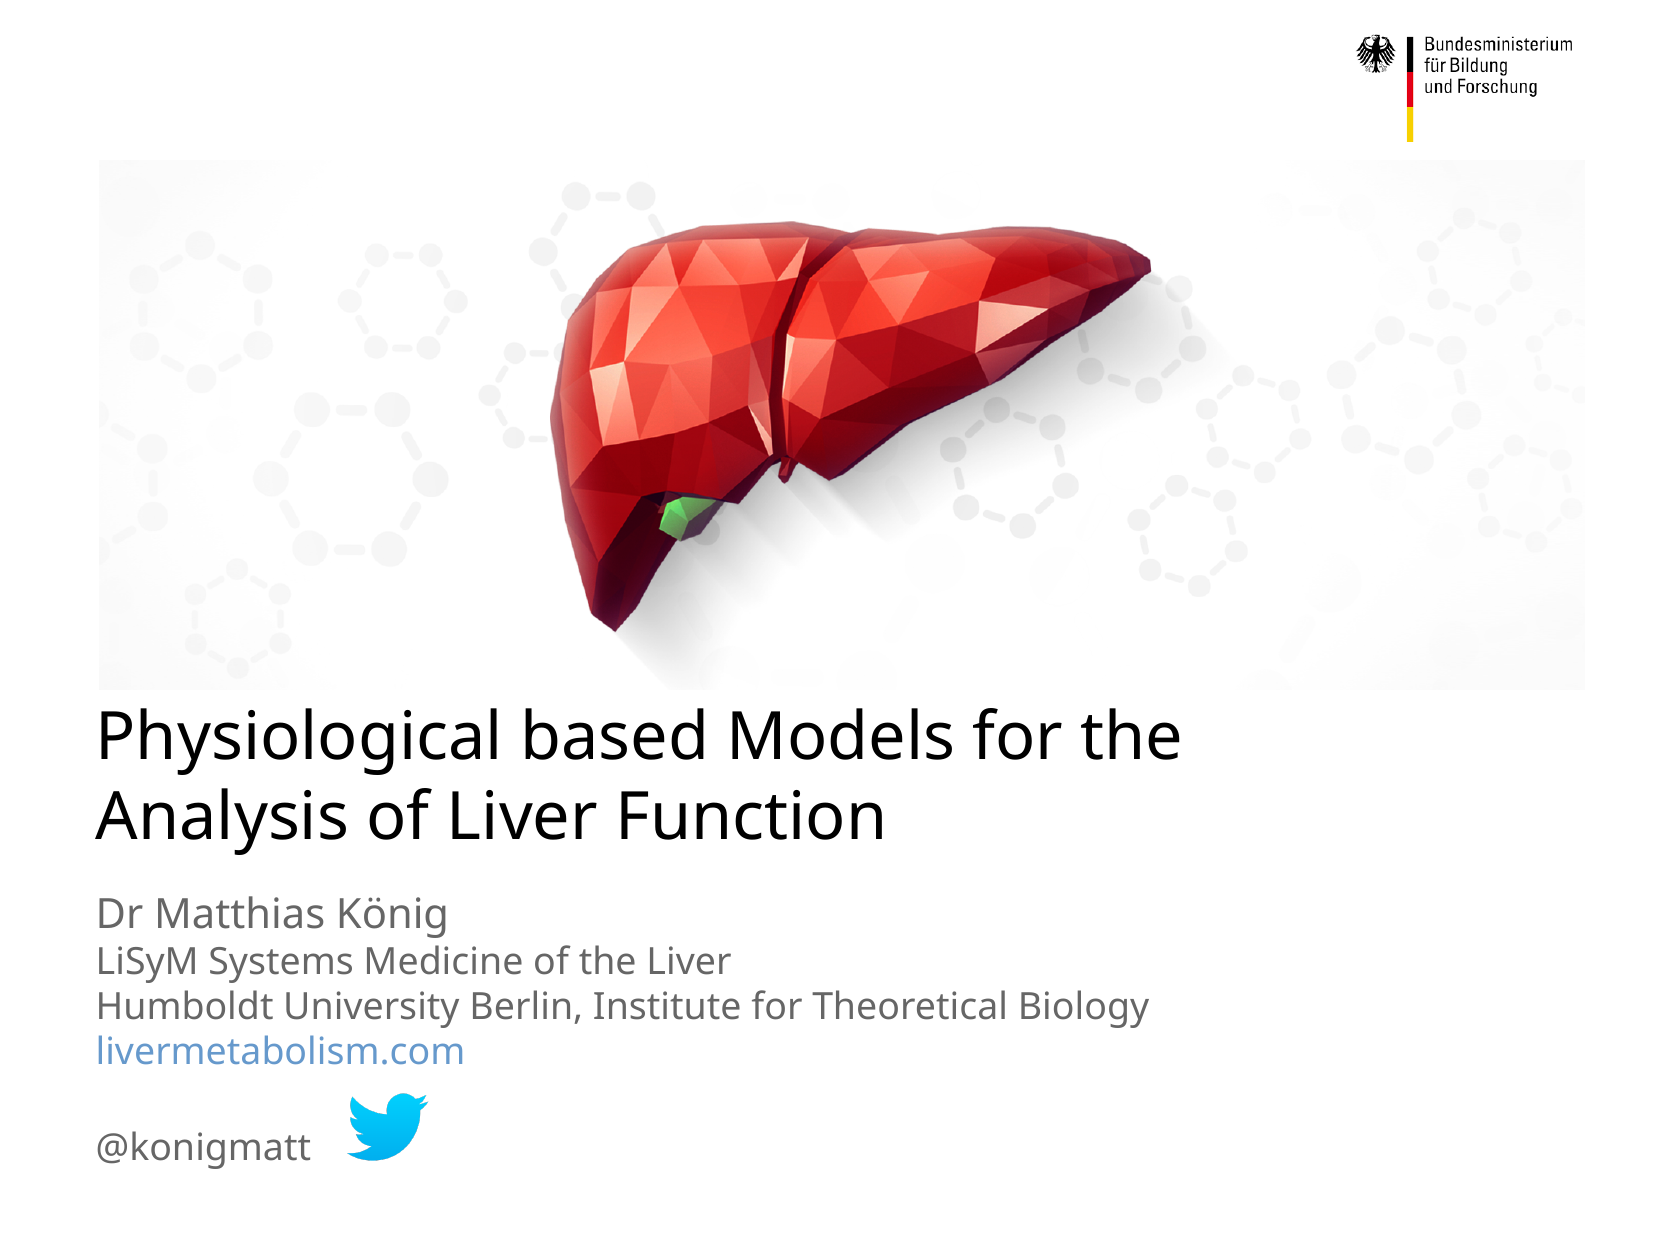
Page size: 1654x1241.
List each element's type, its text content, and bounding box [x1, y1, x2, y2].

text_box Dr Matthias König LiSyM Systems Medicine of the Liver Humboldt University Berlin, Institute for Theoretical Biology livermetabolism.com @konigmatt [80, 879, 1542, 1225]
picture [99, 160, 1585, 691]
picture [1350, 29, 1577, 147]
picture [340, 1079, 436, 1175]
text_box Physiological based Models for the Analysis of Liver Function [80, 685, 1573, 1031]
